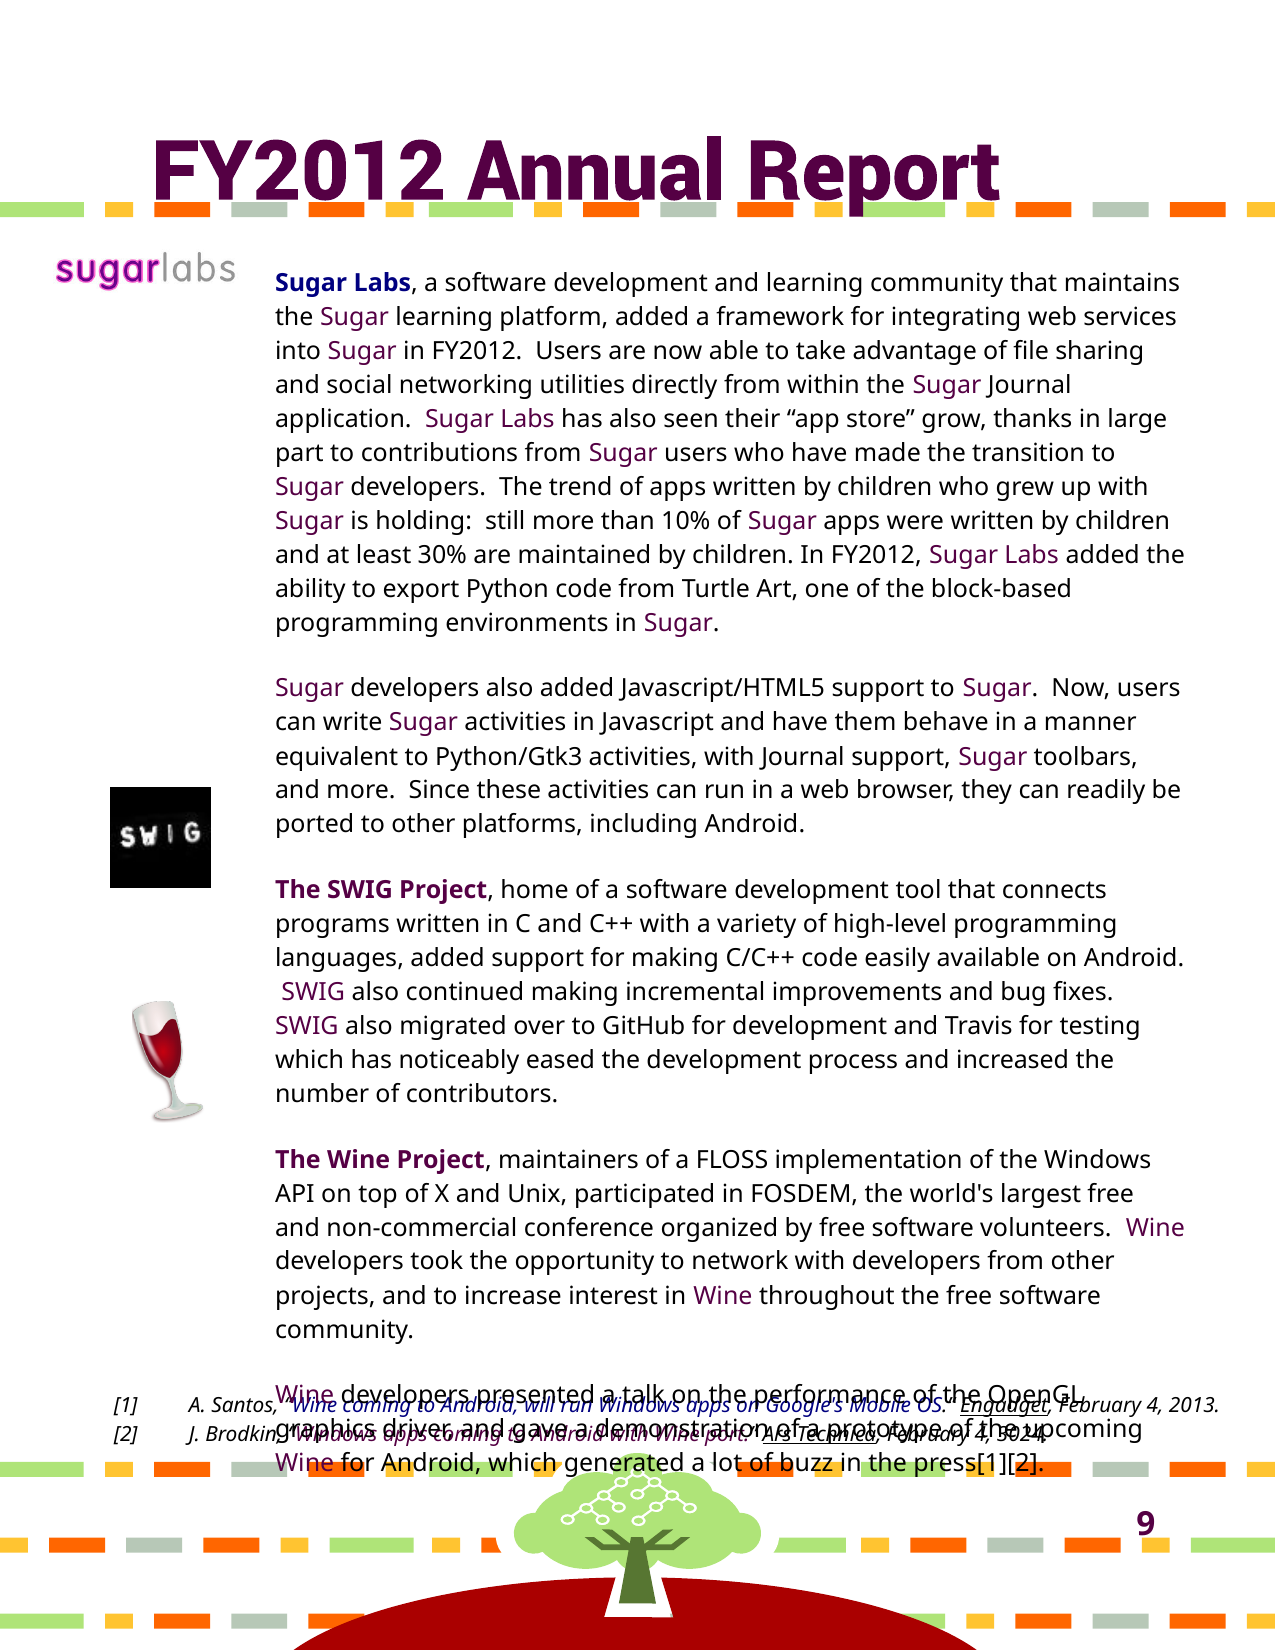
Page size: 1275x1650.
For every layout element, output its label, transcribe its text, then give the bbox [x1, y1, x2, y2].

picture [132, 1000, 211, 1123]
picture [110, 787, 211, 888]
picture [40, 236, 250, 306]
list Sugar Labs, a software development and learning community that maintains the Sugar learning platform, added a framework for integrating web services into Sugar in FY2012. Users are now able to take advantage of file sharing and social networking utilities directly from within the Sugar Journal application. Sugar Labs has also seen their “app store” grow, thanks in large part to contributions from Sugar users who have made the transition to Sugar developers. The trend of apps written by children who grew up with Sugar is holding: still more than 10% of Sugar apps were written by children and at least 30% are maintained by children. In FY2012, Sugar Labs added the ability to export Python code from Turtle Art, one of the block-based programming environments in Sugar. Sugar developers also added Javascript/HTML5 support to Sugar. Now, users can write Sugar activities in Javascript and have them behave in a manner equivalent to Python/Gtk3 activities, with Journal support, Sugar toolbars, and more. Since these activities can run in a web browser, they can readily be ported to other platforms, including Android. The SWIG Project, home of a software development tool that connects programs written in C and C++ with a variety of high-level programming languages, added support for making C/C++ code easily available on Android. SWIG also continued making incremental improvements and bug fixes. SWIG also migrated over to GitHub for development and Travis for testing which has noticeably eased the development process and increased the number of contributors. The Wine Project, maintainers of a FLOSS implementation of the Windows API on top of X and Unix, participated in FOSDEM, the world's largest free and non-commercial conference organized by free software volunteers. Wine developers took the opportunity to network with developers from other projects, and to increase interest in Wine throughout the free software community. Wine developers presented a talk on the performance of the OpenGL graphics driver, and gave a demonstration of a prototype of the upcoming Wine for Android, which generated a lot of buzz in the press[1][2]. [274, 199, 1187, 1403]
text_box [1] A. Santos, “Wine coming to Android, will run Windows apps on Google's Mobile OS.” Engadget, February 4, 2013. [2] J. Brodkin, “Windows apps coming to Android with Wine port.” Ars Technica, February 4, 3024. [99, 1383, 1204, 1450]
